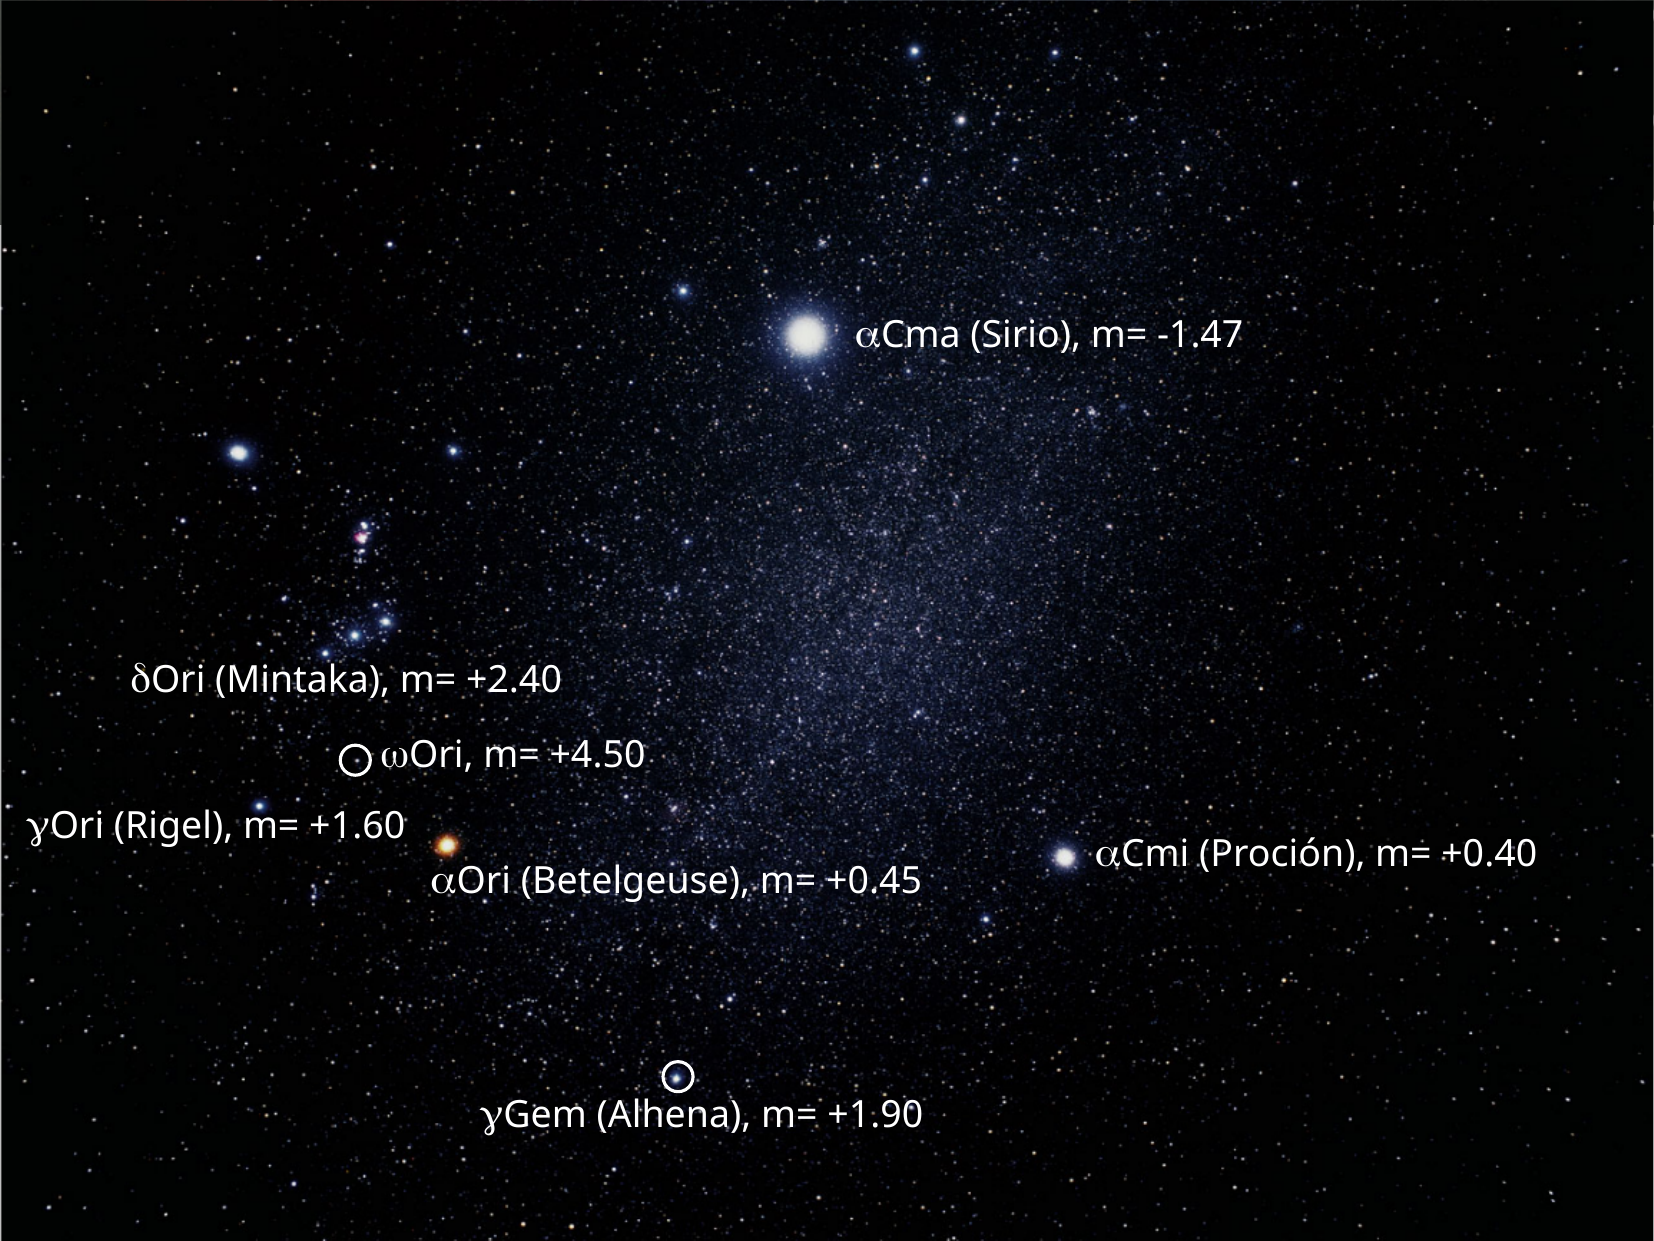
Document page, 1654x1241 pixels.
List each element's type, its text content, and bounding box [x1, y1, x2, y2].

text_box dOri (Mintaka), m= +2.40 [115, 645, 586, 712]
text_box aCma (Sirio), m= -1.47 [840, 300, 1310, 367]
picture [0, 0, 1654, 1241]
text_box wOri, m= +4.50 [365, 720, 835, 787]
text_box gGem (Alhena), m= +1.90 [465, 1080, 935, 1147]
text_box aCmi (Proción), m= +0.40 [1080, 818, 1550, 886]
text_box aOri (Betelgeuse), m= +0.45 [415, 846, 891, 913]
text_box gOri (Rigel), m= +1.60 [11, 791, 481, 858]
